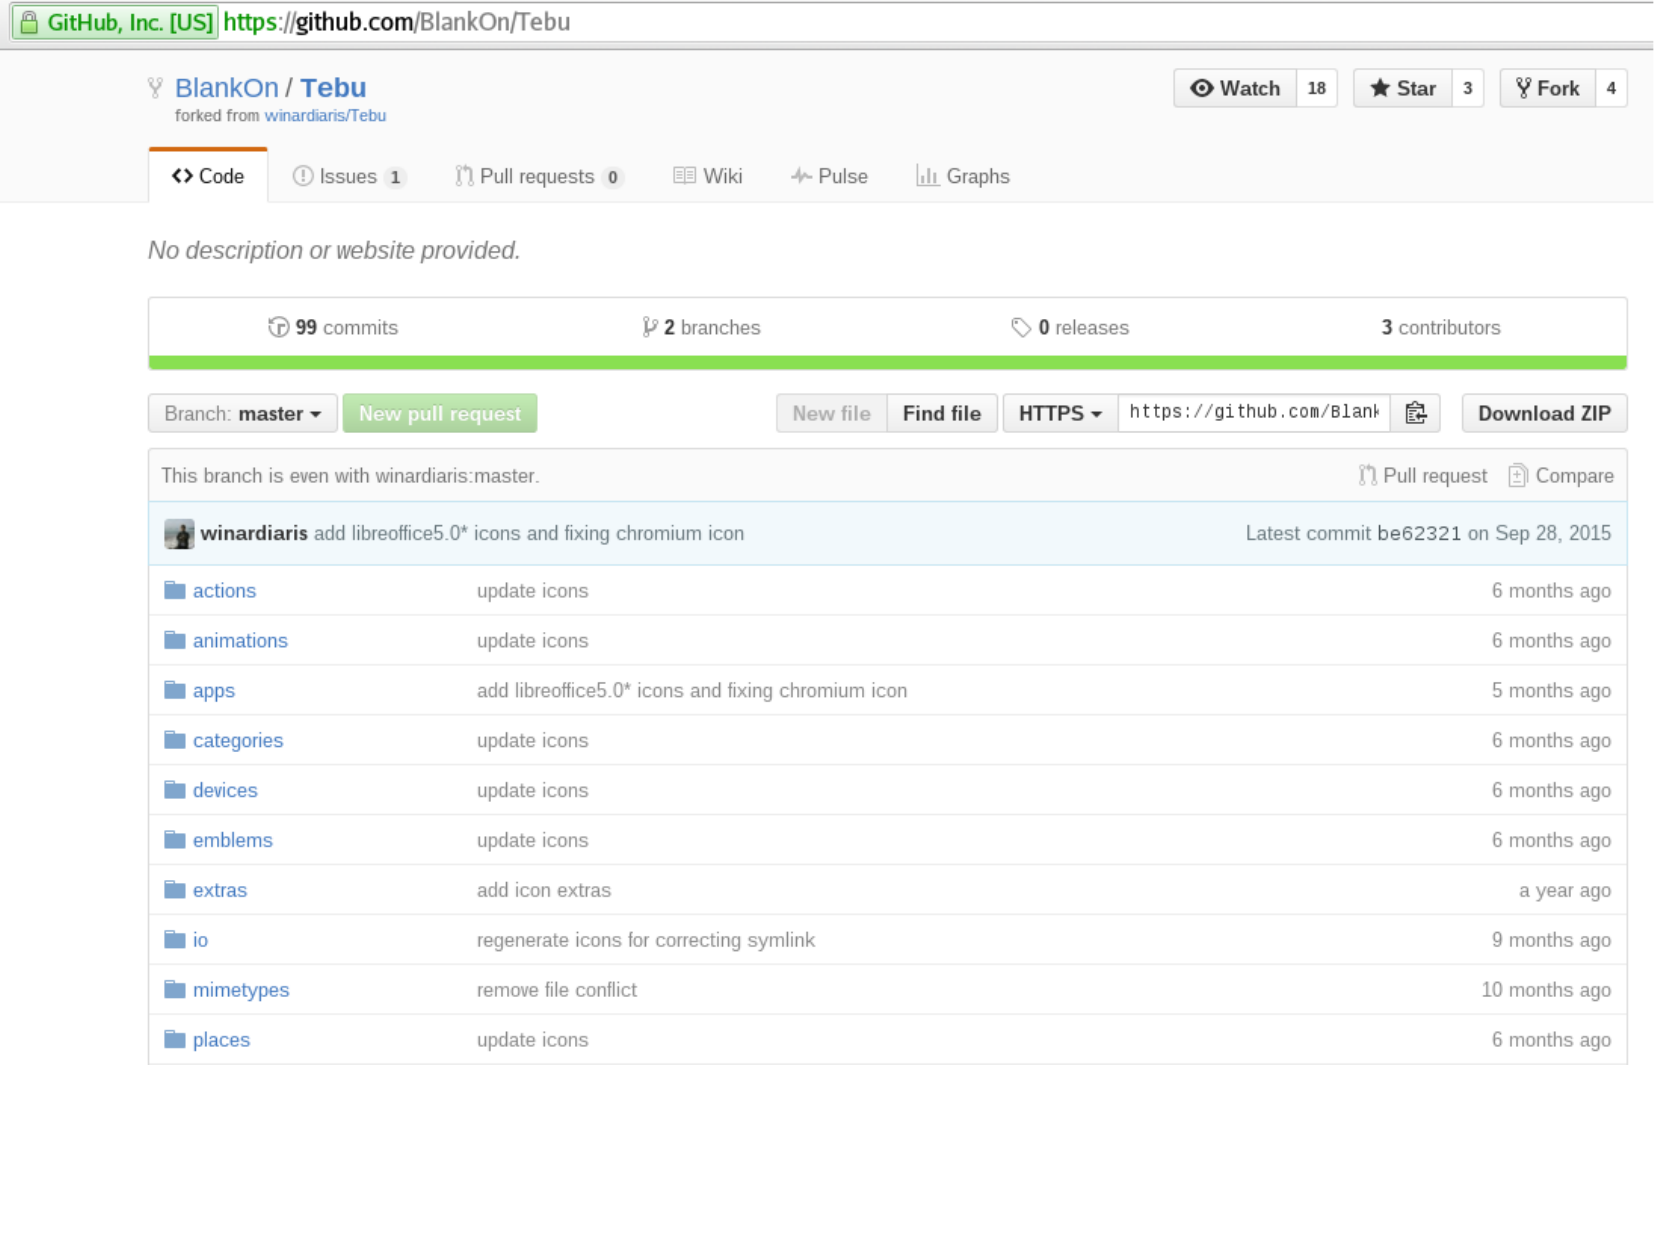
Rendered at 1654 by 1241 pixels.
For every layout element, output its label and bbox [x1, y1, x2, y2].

picture [0, 0, 1654, 1065]
